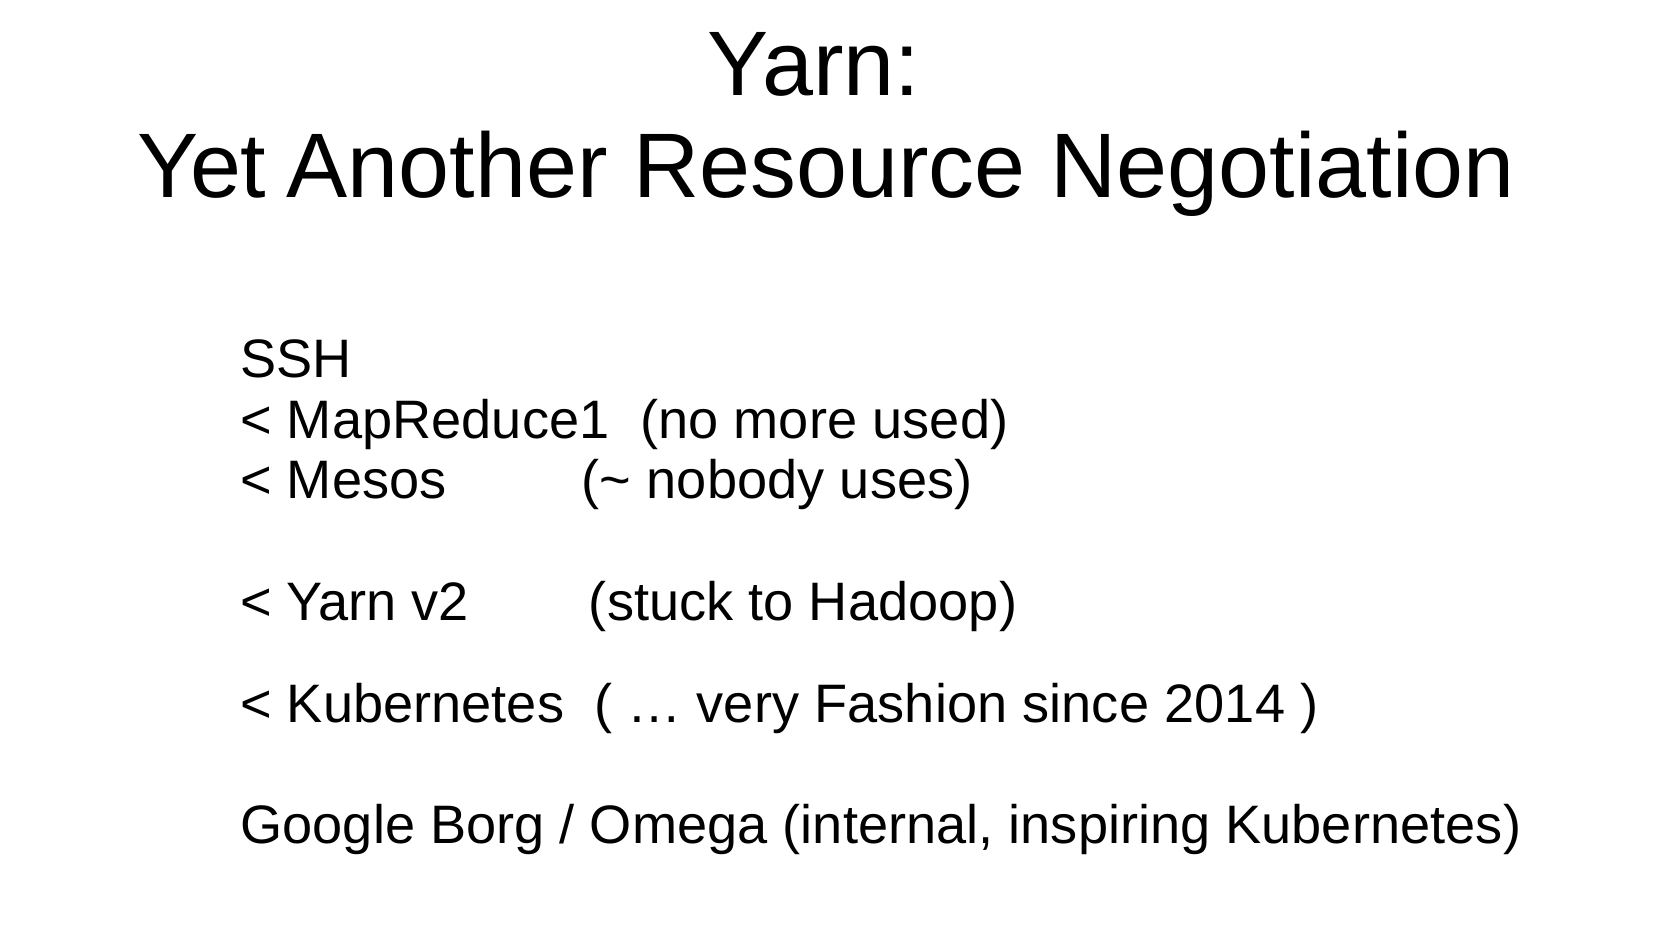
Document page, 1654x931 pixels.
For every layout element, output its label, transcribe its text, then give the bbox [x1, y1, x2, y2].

title Yarn: Yet Another Resource Negotiation [82, 12, 1571, 218]
text_box SSH < MapReduce1 (no more used) < Mesos (~ nobody uses) < Yarn v2 (stuck to Hadoop) < Kubernetes ( … very Fashion since 2014 ) Google Borg / Omega (internal, inspiring Kubernetes) [225, 321, 1538, 863]
